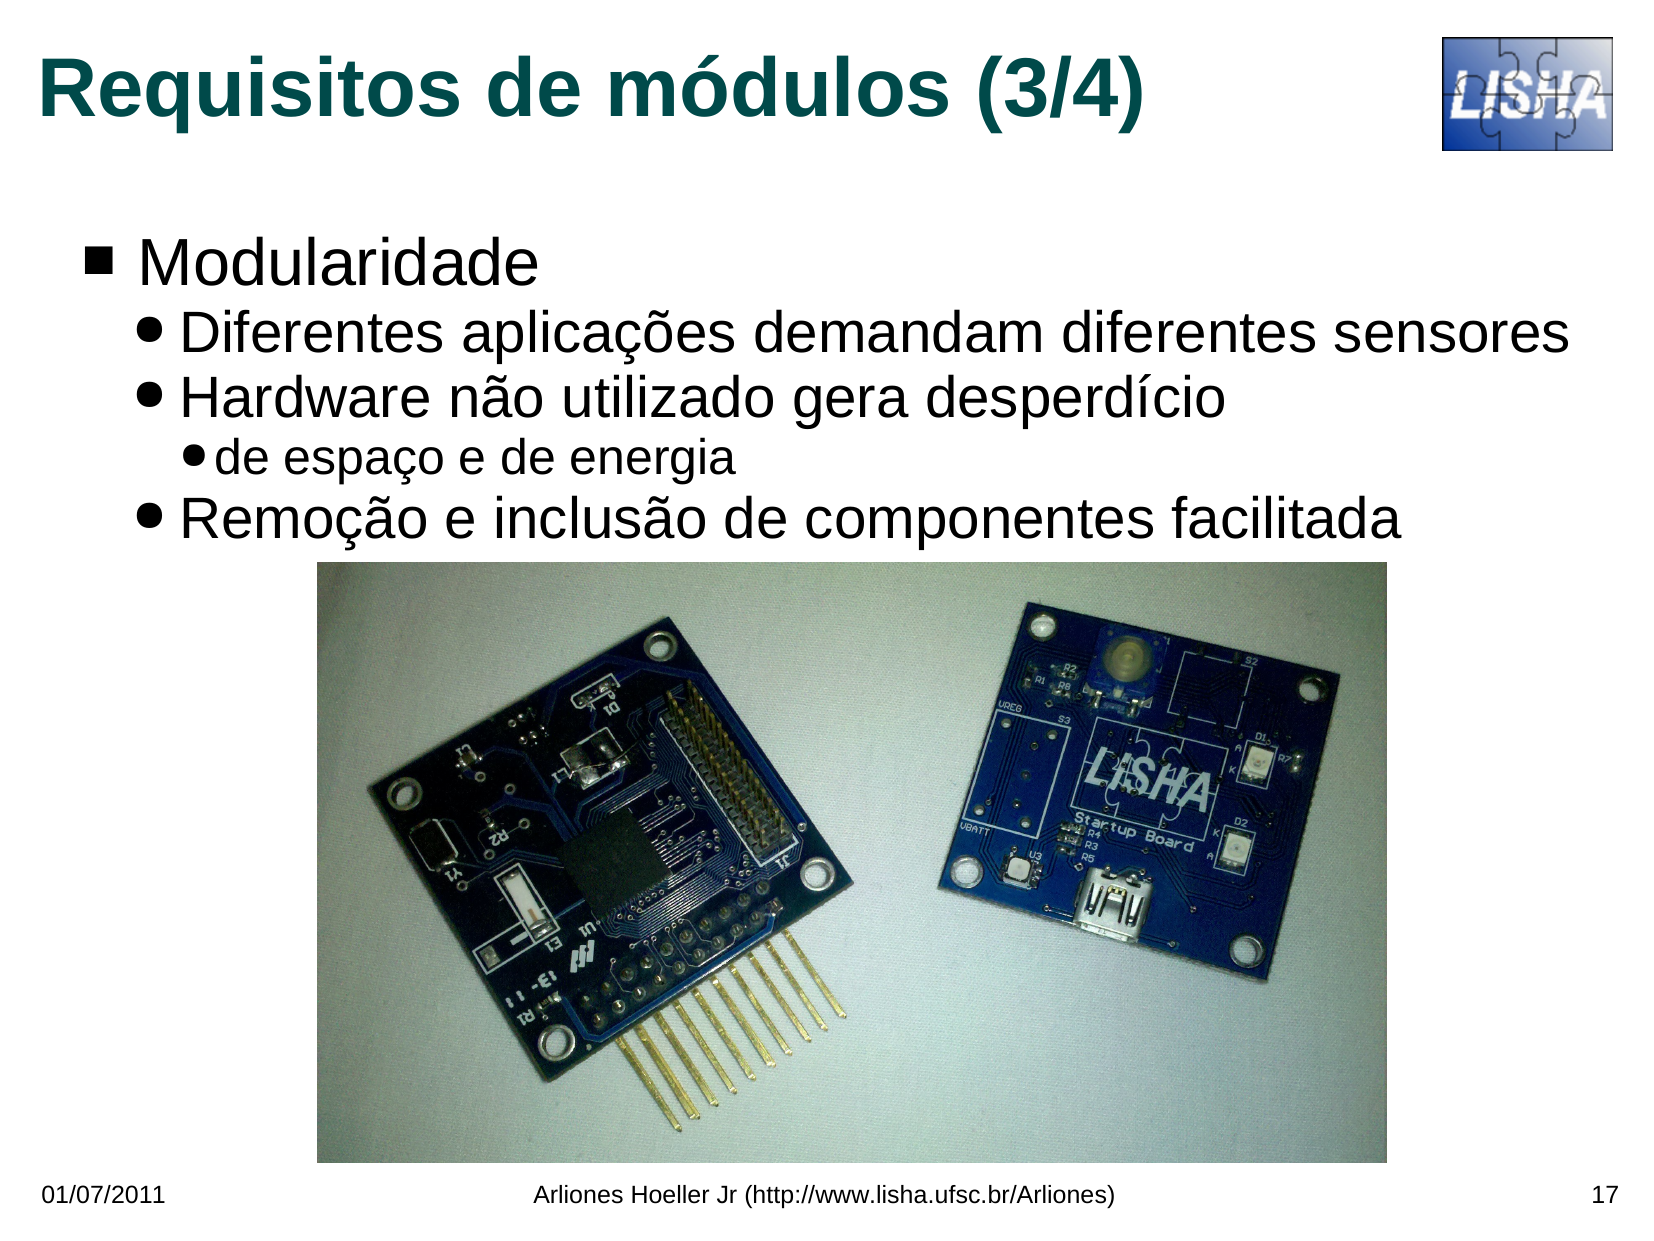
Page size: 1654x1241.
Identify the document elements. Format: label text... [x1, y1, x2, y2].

picture [1442, 37, 1613, 151]
picture [317, 562, 1387, 1163]
list Modularidade Diferentes aplicações demandam diferentes sensores Hardware não utilizado gera desperdício de espaço e de energia Remoção e inclusão de componentes facilitada [37, 225, 1613, 601]
title Requisitos de módulos (3/4) [37, 37, 1426, 151]
